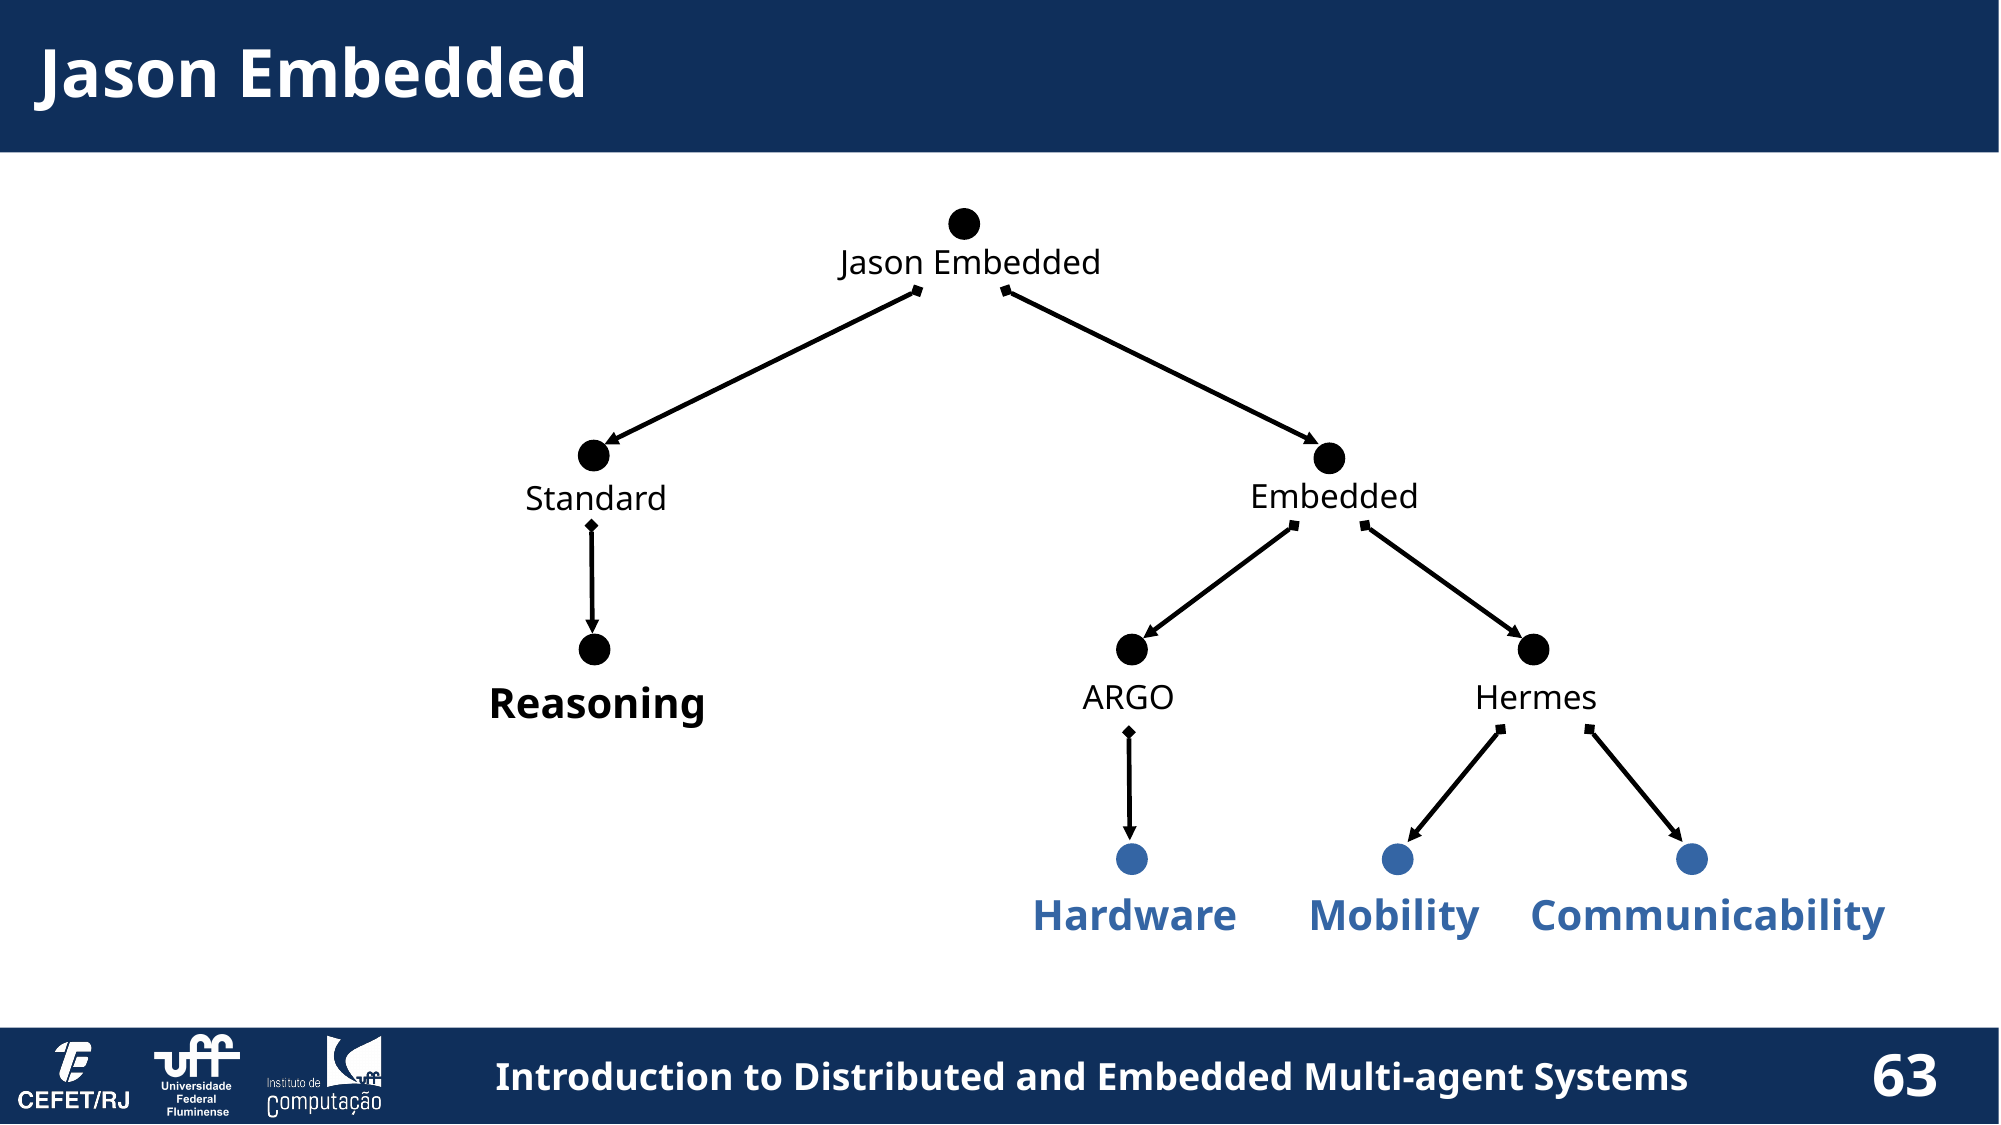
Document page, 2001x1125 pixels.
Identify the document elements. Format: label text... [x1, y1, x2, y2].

text_box Jason Embedded [825, 233, 1117, 289]
text_box [948, 208, 981, 233]
text_box [1676, 843, 1708, 876]
picture [18, 1021, 129, 1125]
text_box ARGO [1067, 669, 1190, 724]
text_box Jason Embedded [25, 23, 1999, 119]
text_box [1517, 633, 1550, 666]
text_box Standard [510, 469, 683, 525]
picture [265, 1033, 383, 1118]
text_box [1116, 843, 1148, 876]
text_box [1313, 442, 1346, 475]
text_box [1381, 843, 1414, 876]
picture [153, 1033, 241, 1121]
text_box Reasoning [473, 669, 722, 734]
text_box Hermes [1459, 669, 1613, 724]
text_box Embedded [1228, 467, 1441, 523]
text_box [1116, 633, 1148, 666]
text_box [577, 439, 610, 469]
text_box Mobility [1293, 881, 1495, 947]
text_box Hardware [1017, 881, 1253, 947]
text_box [578, 633, 611, 666]
text_box Communicability [1515, 881, 1901, 947]
